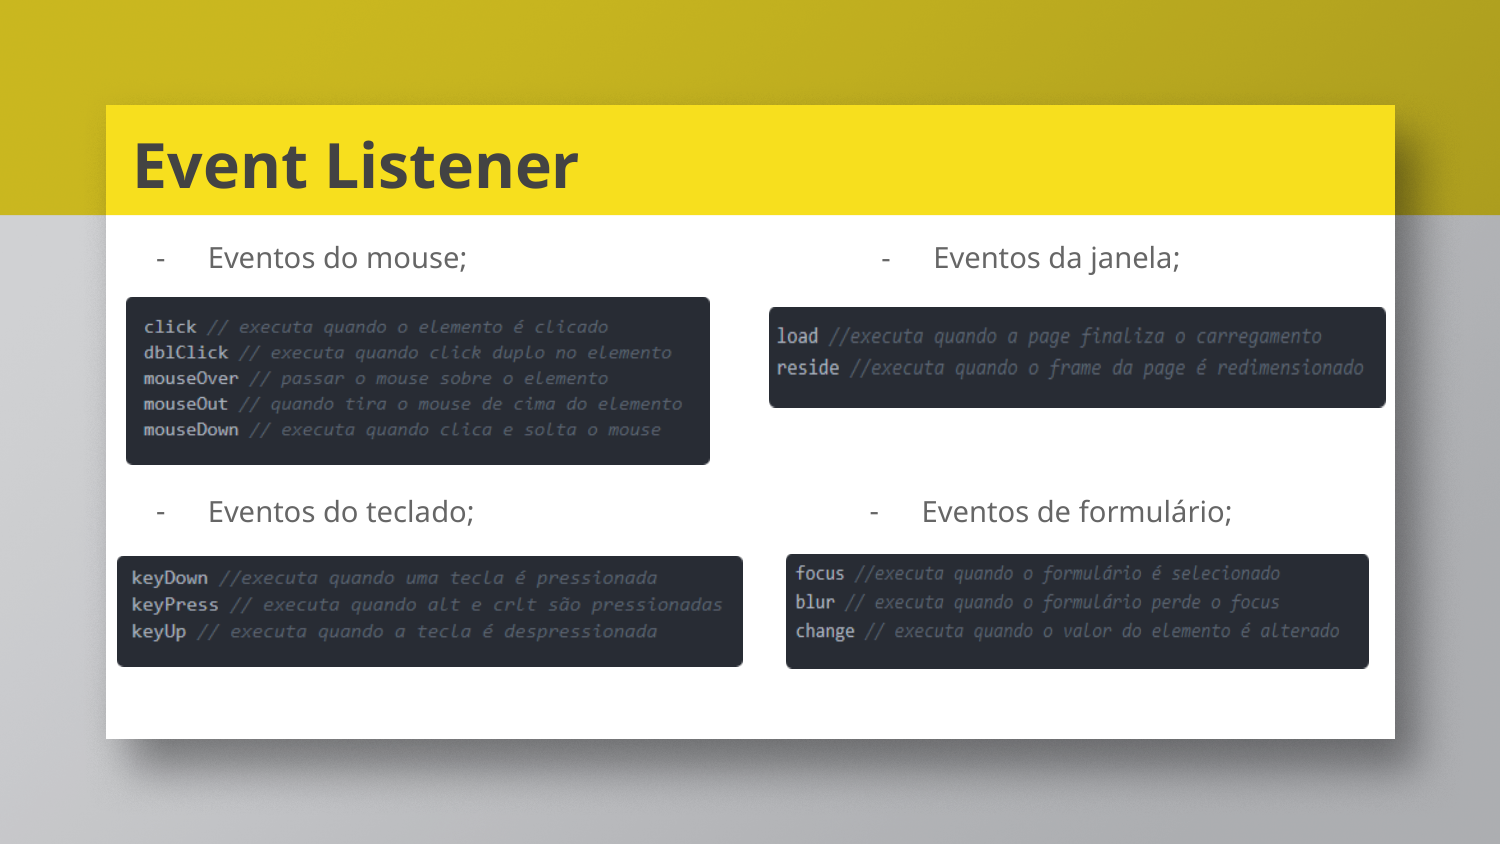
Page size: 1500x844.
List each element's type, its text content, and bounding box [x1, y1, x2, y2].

title Event Listener [117, 106, 1288, 217]
picture [0, 0, 1500, 844]
text_box Eventos da janela; [843, 218, 1238, 295]
text_box Eventos de formulário; [831, 472, 1324, 549]
text_box Eventos do mouse; [117, 232, 587, 282]
text_box Eventos do teclado; [117, 480, 611, 541]
